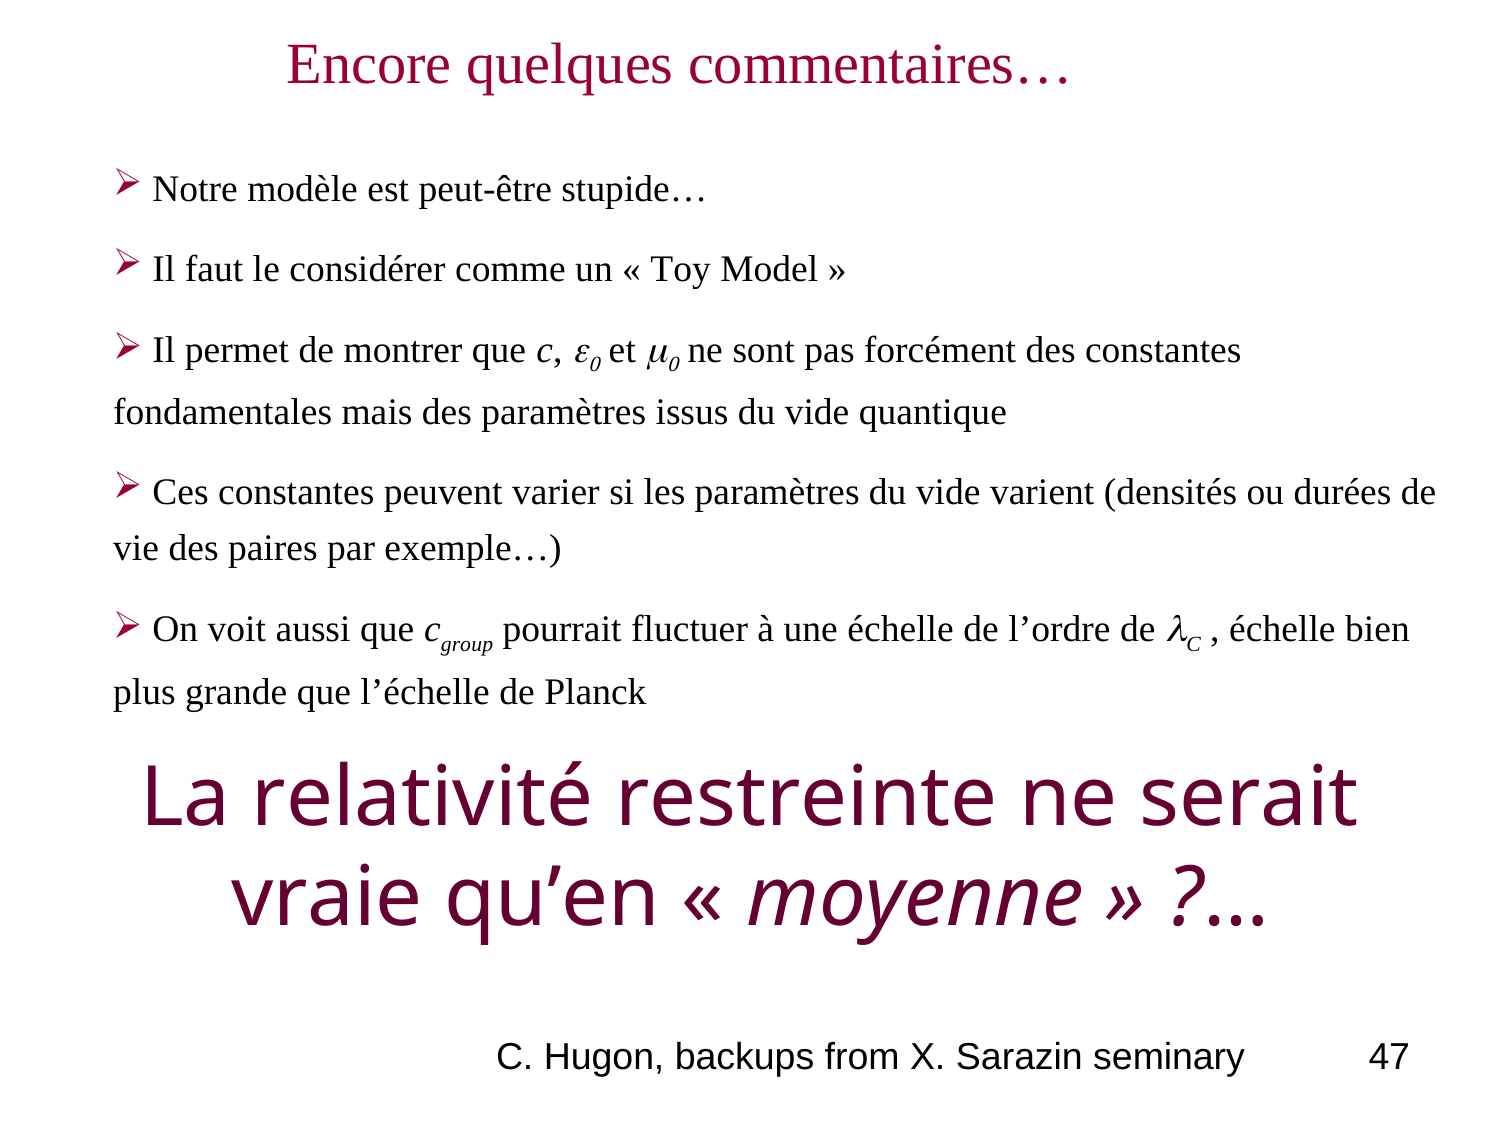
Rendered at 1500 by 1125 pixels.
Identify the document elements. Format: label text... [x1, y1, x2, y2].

text_box Notre modèle est peut-être stupide… Il faut le considérer comme un « Toy Model » Il permet de montrer que c,  et  ne sont pas forcément des constantes fondamentales mais des paramètres issus du vide quantique Ces constantes peuvent varier si les paramètres du vide varient (densités ou durées de vie des paires par exemple…) On voit aussi que cgroup pourrait fluctuer à une échelle de l’ordre de C , échelle bien plus grande que l’échelle de Planck [98, 145, 1466, 720]
text_box Encore quelques commentaires… [271, 0, 1089, 103]
text_box La relativité restreinte ne serait vraie qu’en « moyenne » ?… [81, 734, 1419, 950]
